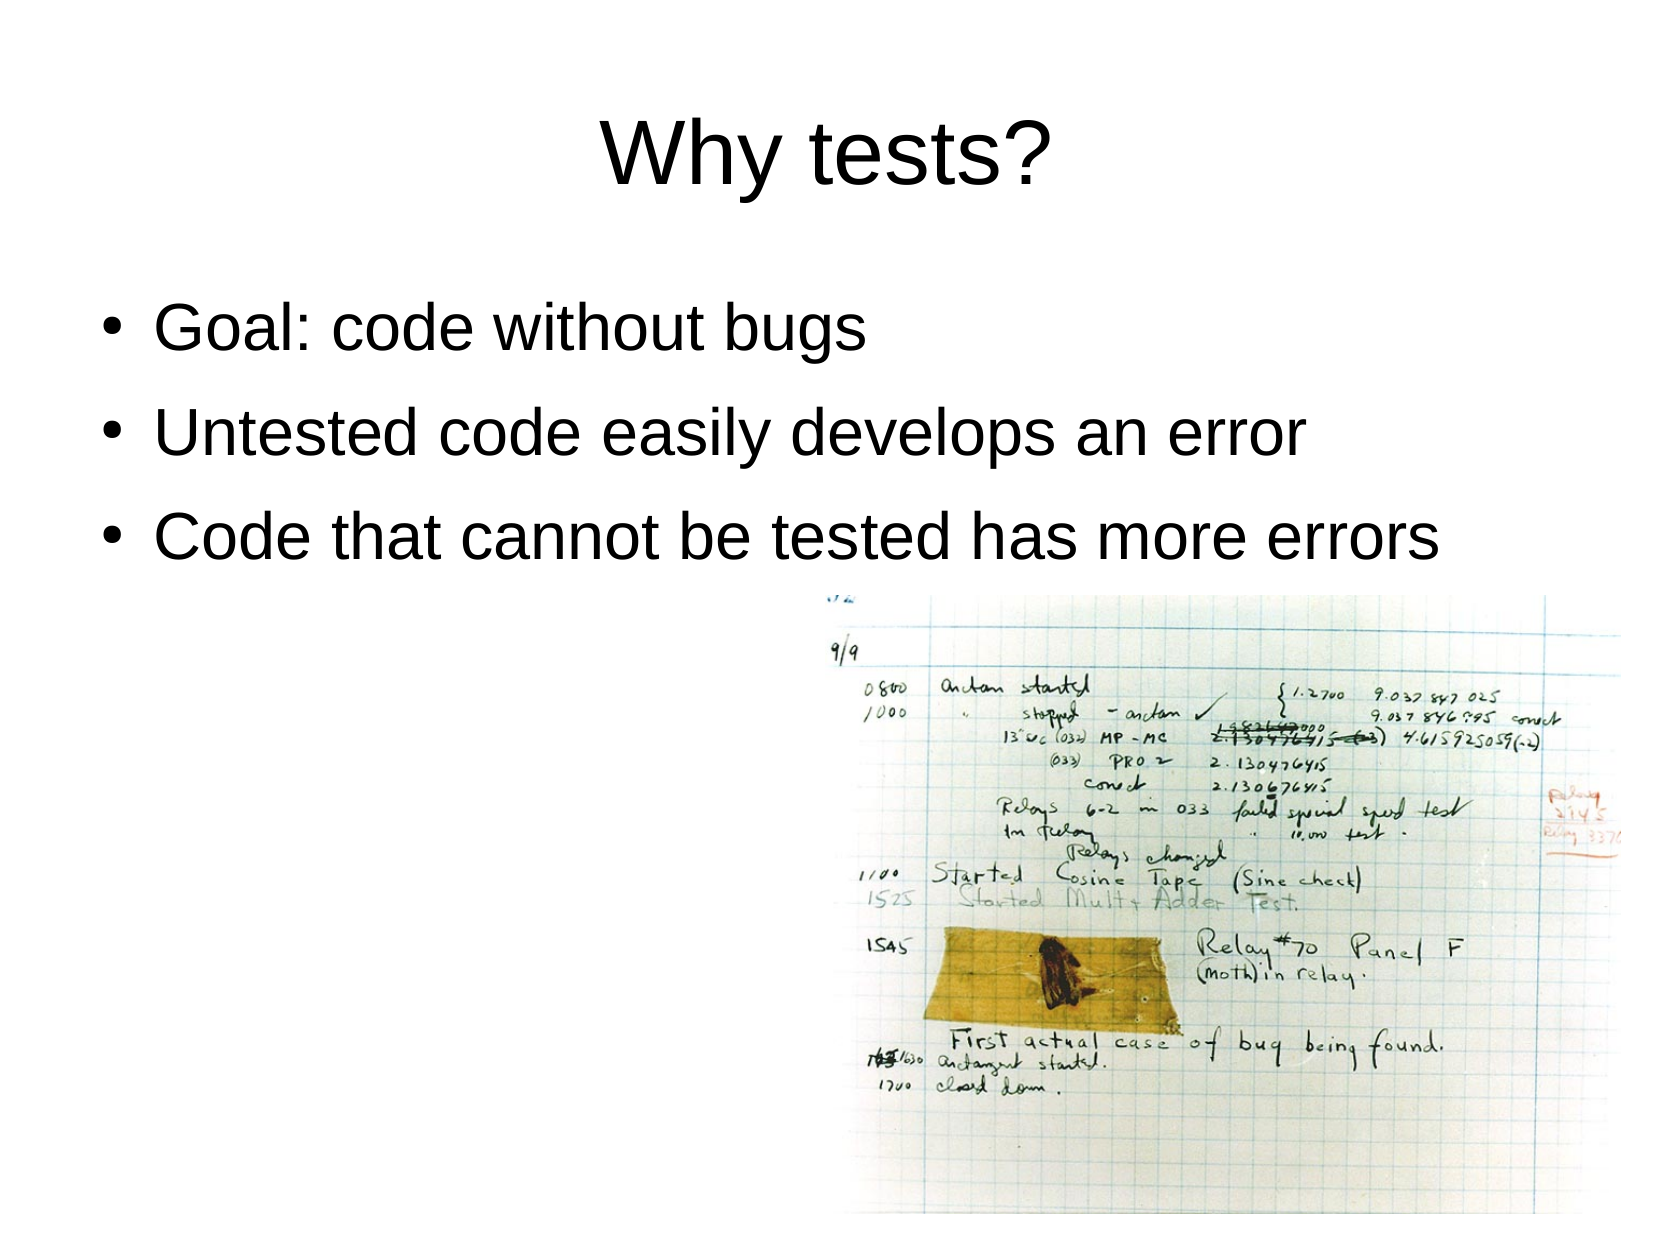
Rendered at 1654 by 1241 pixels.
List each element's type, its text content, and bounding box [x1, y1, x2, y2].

title Why tests? [82, 49, 1571, 257]
list Goal: code without bugs Untested code easily develops an error Code that cannot be tested has more errors [82, 290, 1621, 1201]
picture [825, 595, 1621, 1214]
